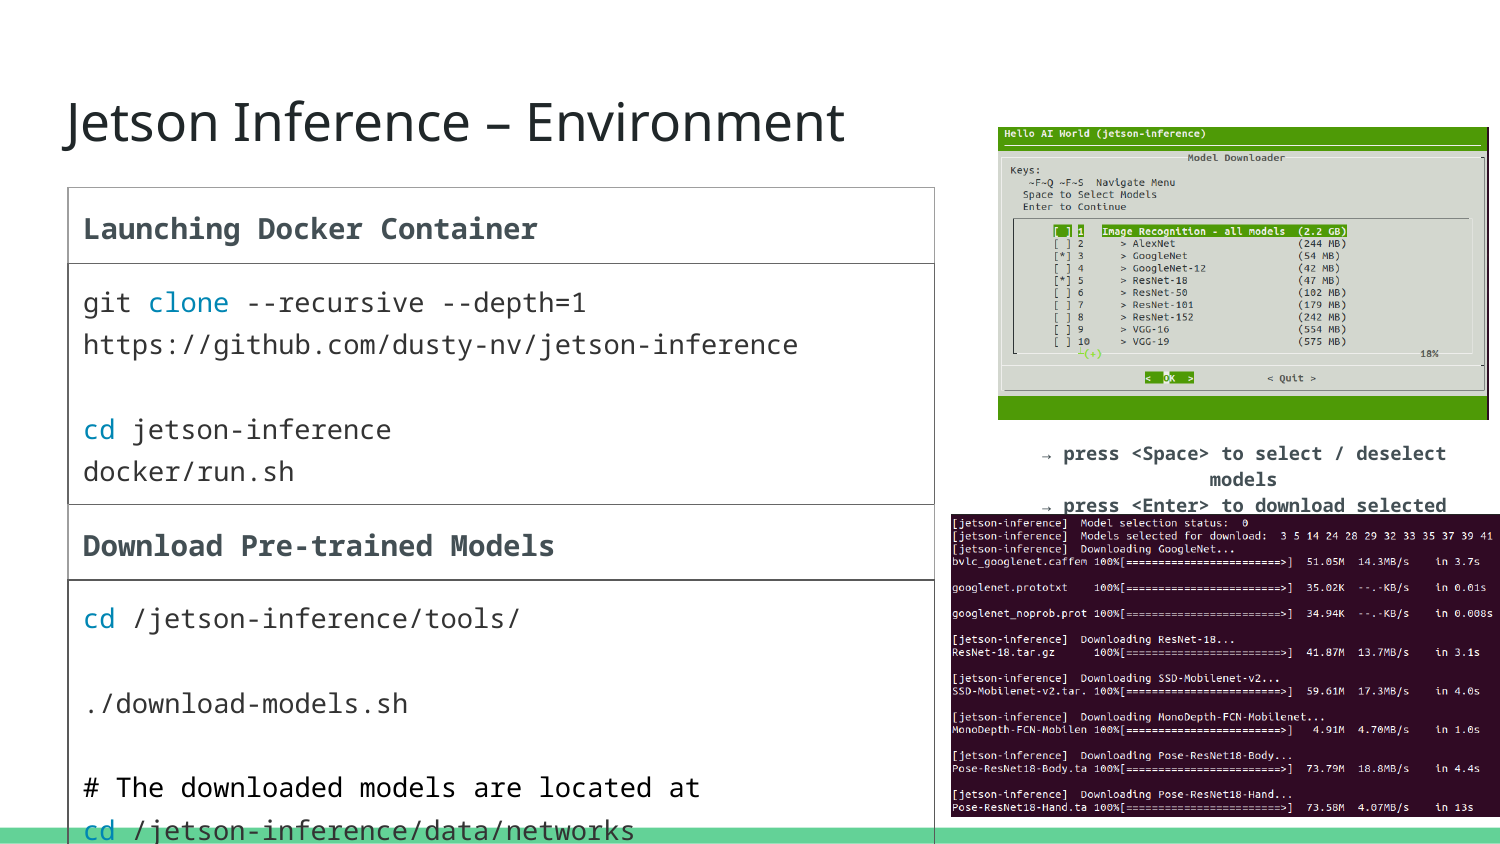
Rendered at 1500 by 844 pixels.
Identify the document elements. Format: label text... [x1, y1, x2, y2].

title Jetson Inference – Environment [51, 72, 1449, 167]
text_box → press <Space> to select / deselect models → press <Enter> to download selected models [998, 423, 1489, 514]
table_cell cd /jetson-inference/tools/ ./download-models.sh # The downloaded models are located at cd /jetson-inference/data/networks [69, 581, 934, 844]
picture [998, 127, 1489, 420]
table_cell git clone --recursive --depth=1 https://github.com/dusty-nv/jetson-inference cd jetson-inference docker/run.sh [69, 264, 934, 504]
table_cell Download Pre-trained Models [69, 505, 934, 579]
table_header Launching Docker Container [69, 188, 934, 263]
picture [951, 514, 1500, 817]
